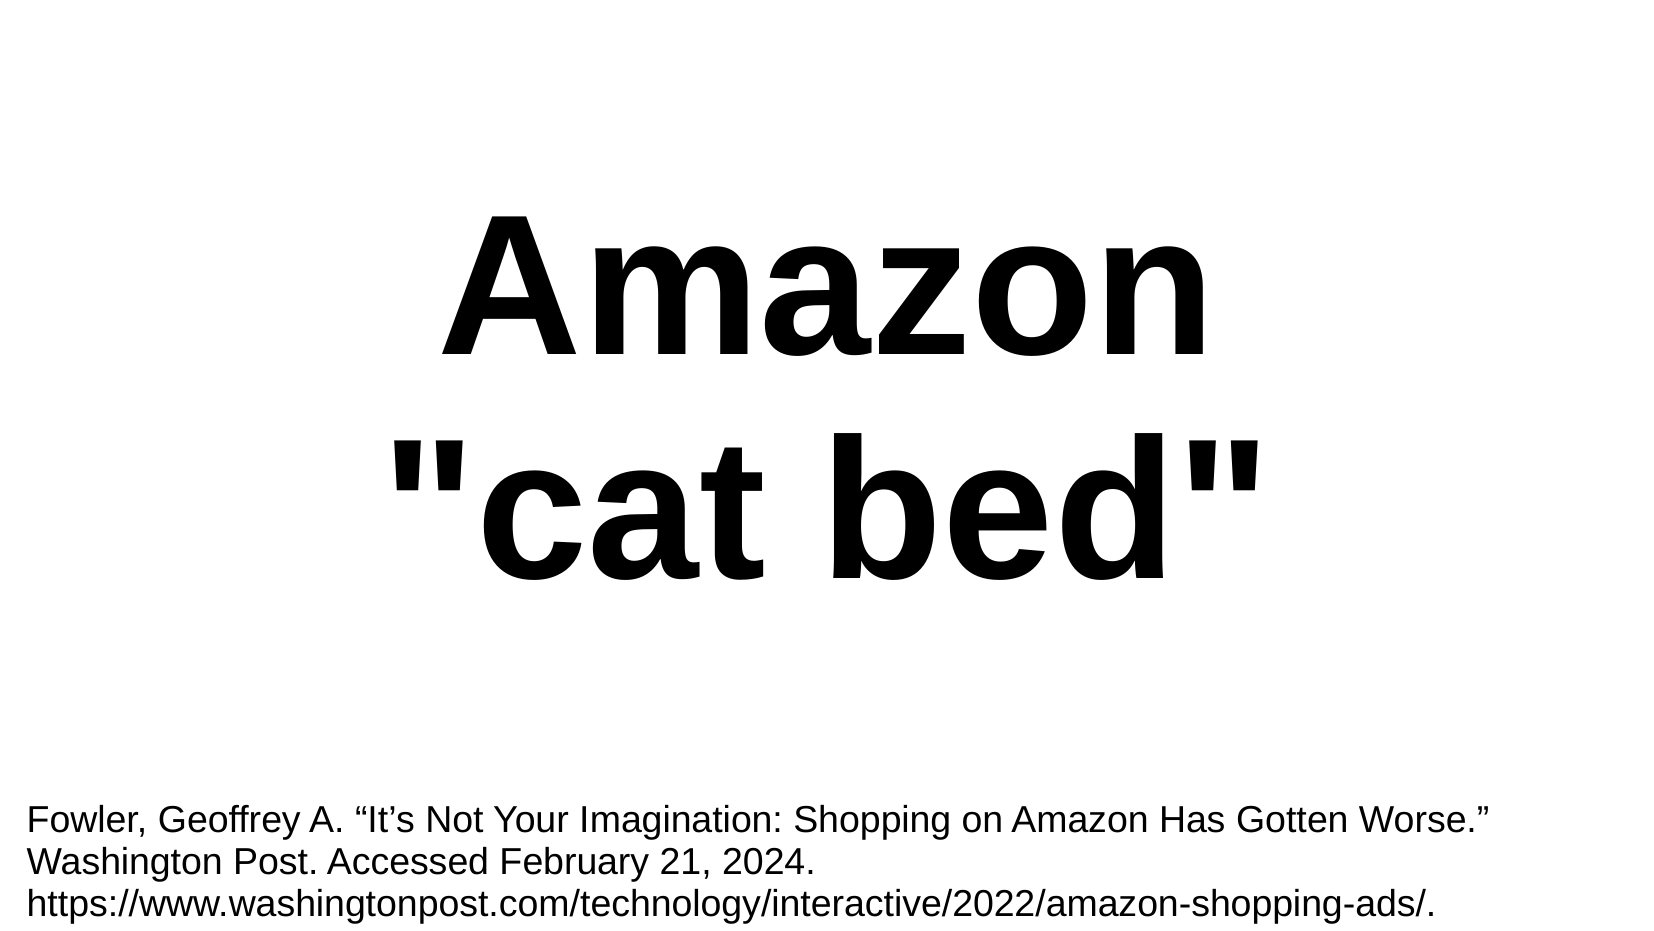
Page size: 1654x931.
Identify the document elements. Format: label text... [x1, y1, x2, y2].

text_box Fowler, Geoffrey A. “It’s Not Your Imagination: Shopping on Amazon Has Gotten Worse.” Washington Post. Accessed February 21, 2024. https://www.washingtonpost.com/technology/interactive/2022/amazon-shopping-ads/. [11, 791, 1505, 931]
subtitle Amazon "cat bed" [82, 37, 1571, 757]
